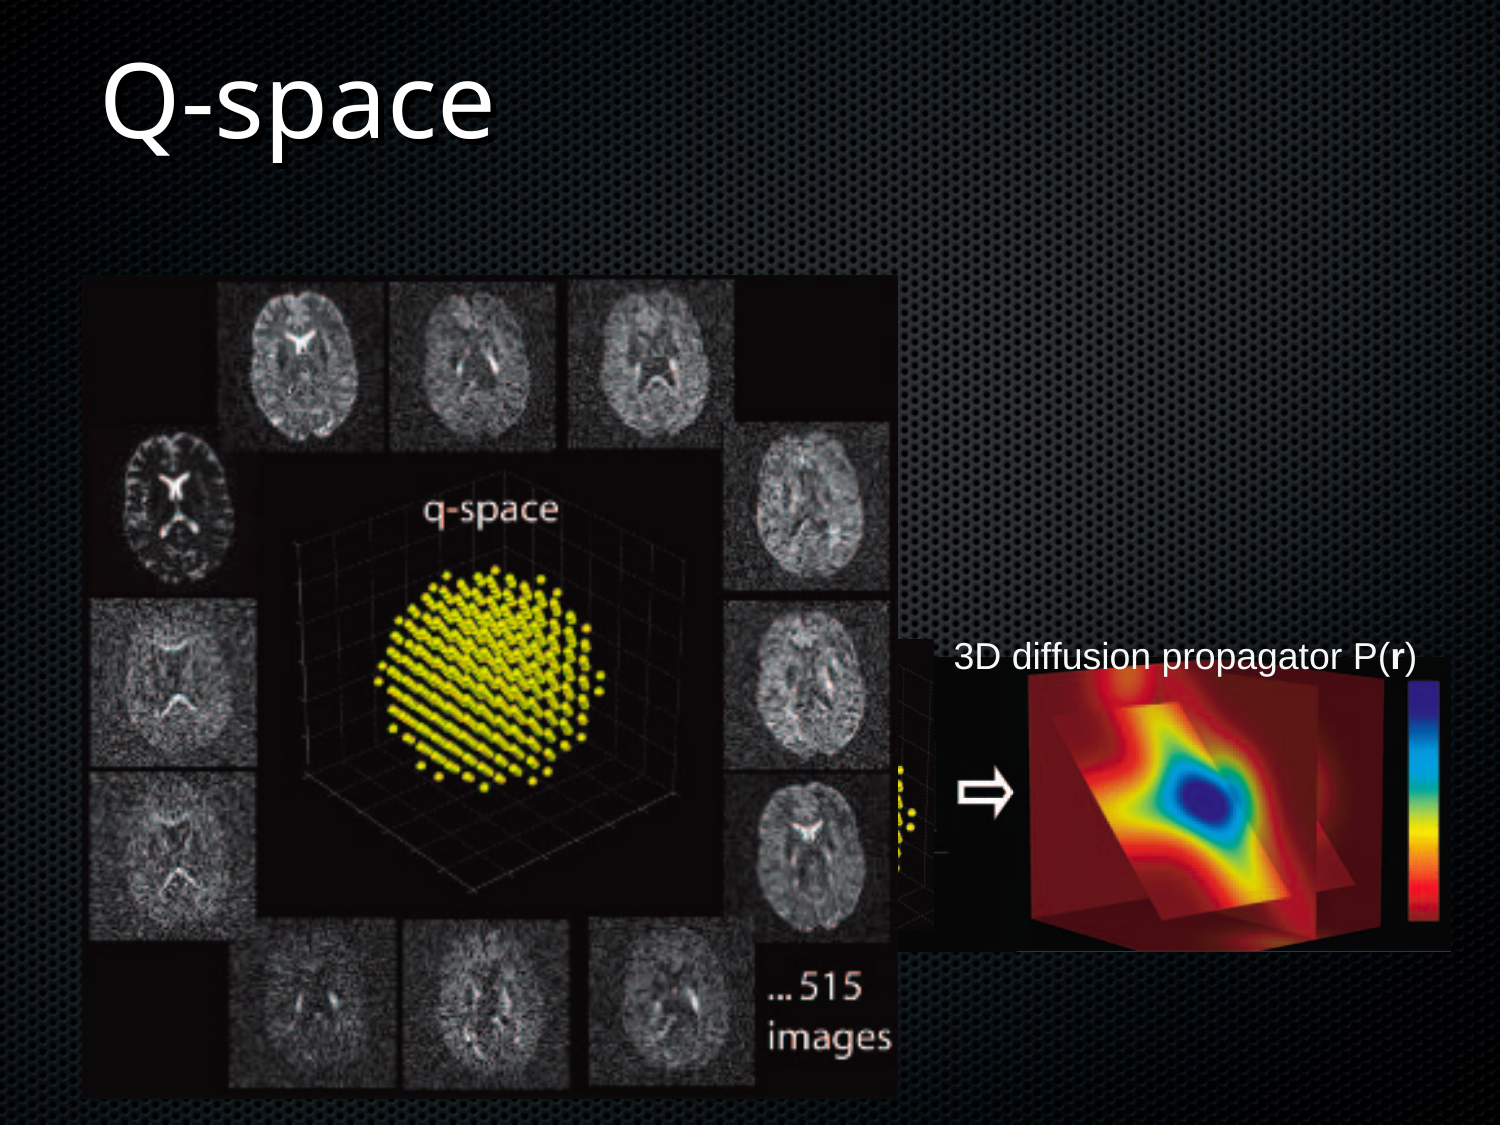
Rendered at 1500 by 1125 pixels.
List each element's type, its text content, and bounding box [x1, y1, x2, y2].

title Q-space [91, 0, 1396, 169]
picture [0, 0, 1500, 1125]
text_box 3D diffusion propagator P(r) [944, 631, 1428, 677]
